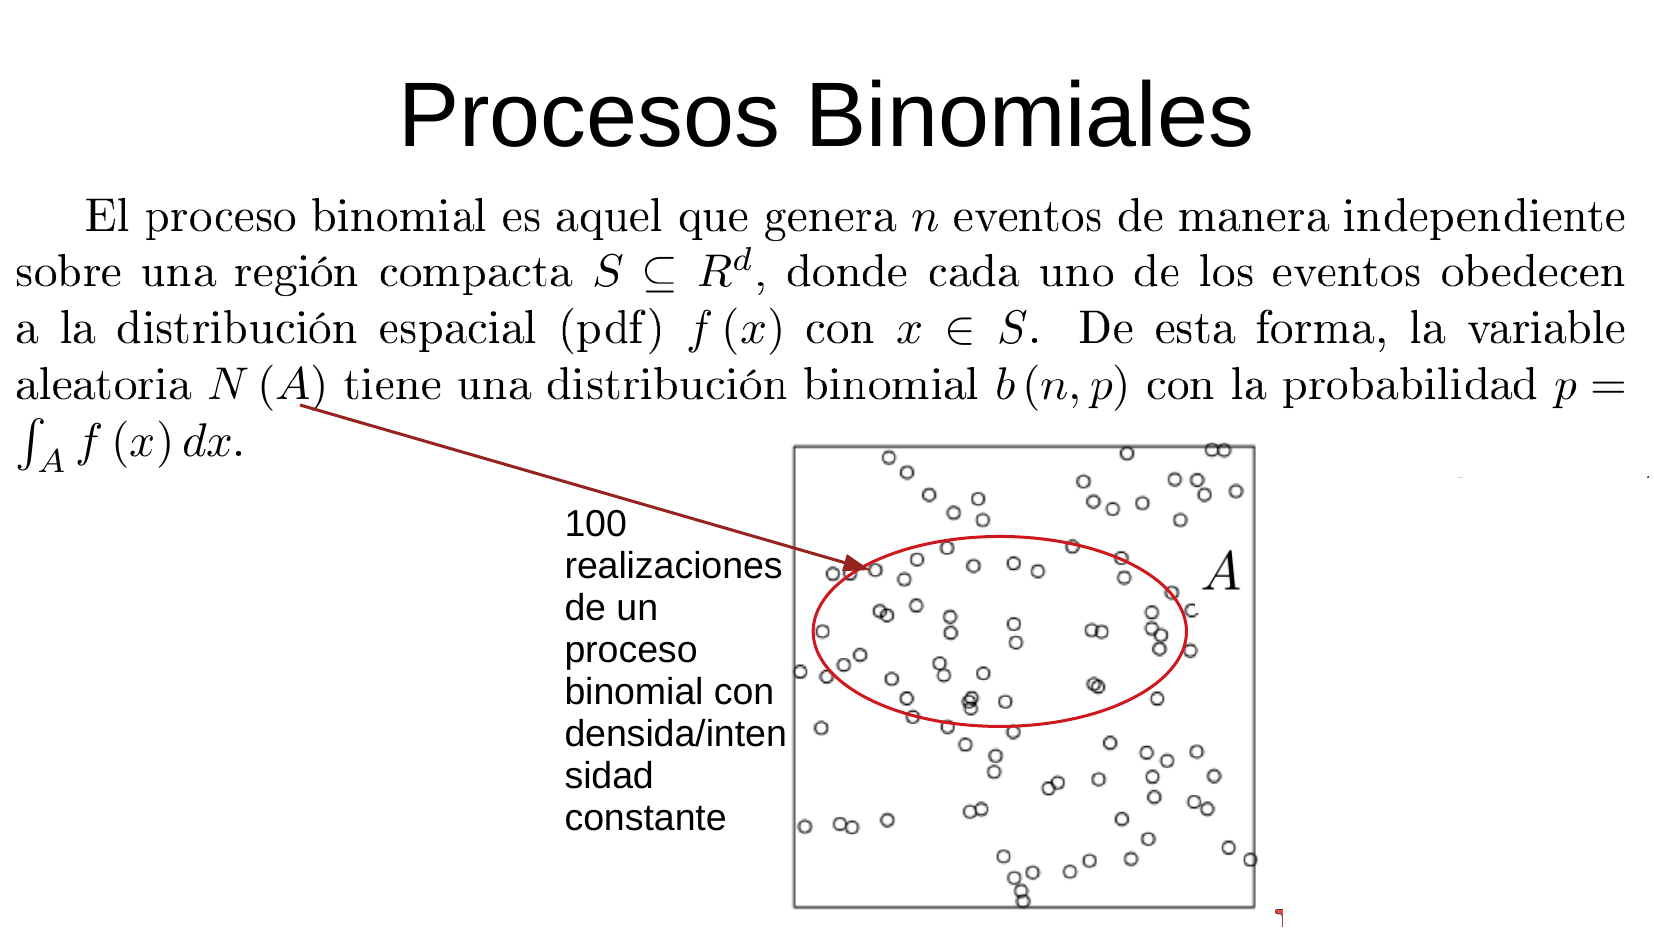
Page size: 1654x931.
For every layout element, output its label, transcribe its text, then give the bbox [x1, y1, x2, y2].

picture [0, 187, 1649, 927]
title Procesos Binomiales [82, 37, 1571, 187]
text_box [813, 536, 1187, 727]
text_box 100 realizaciones de un proceso binomial con densida/intensidad constante [549, 495, 805, 901]
text_box 100 realizaciones de un proceso binomial con densida/intensidad constante [620, 495, 805, 549]
